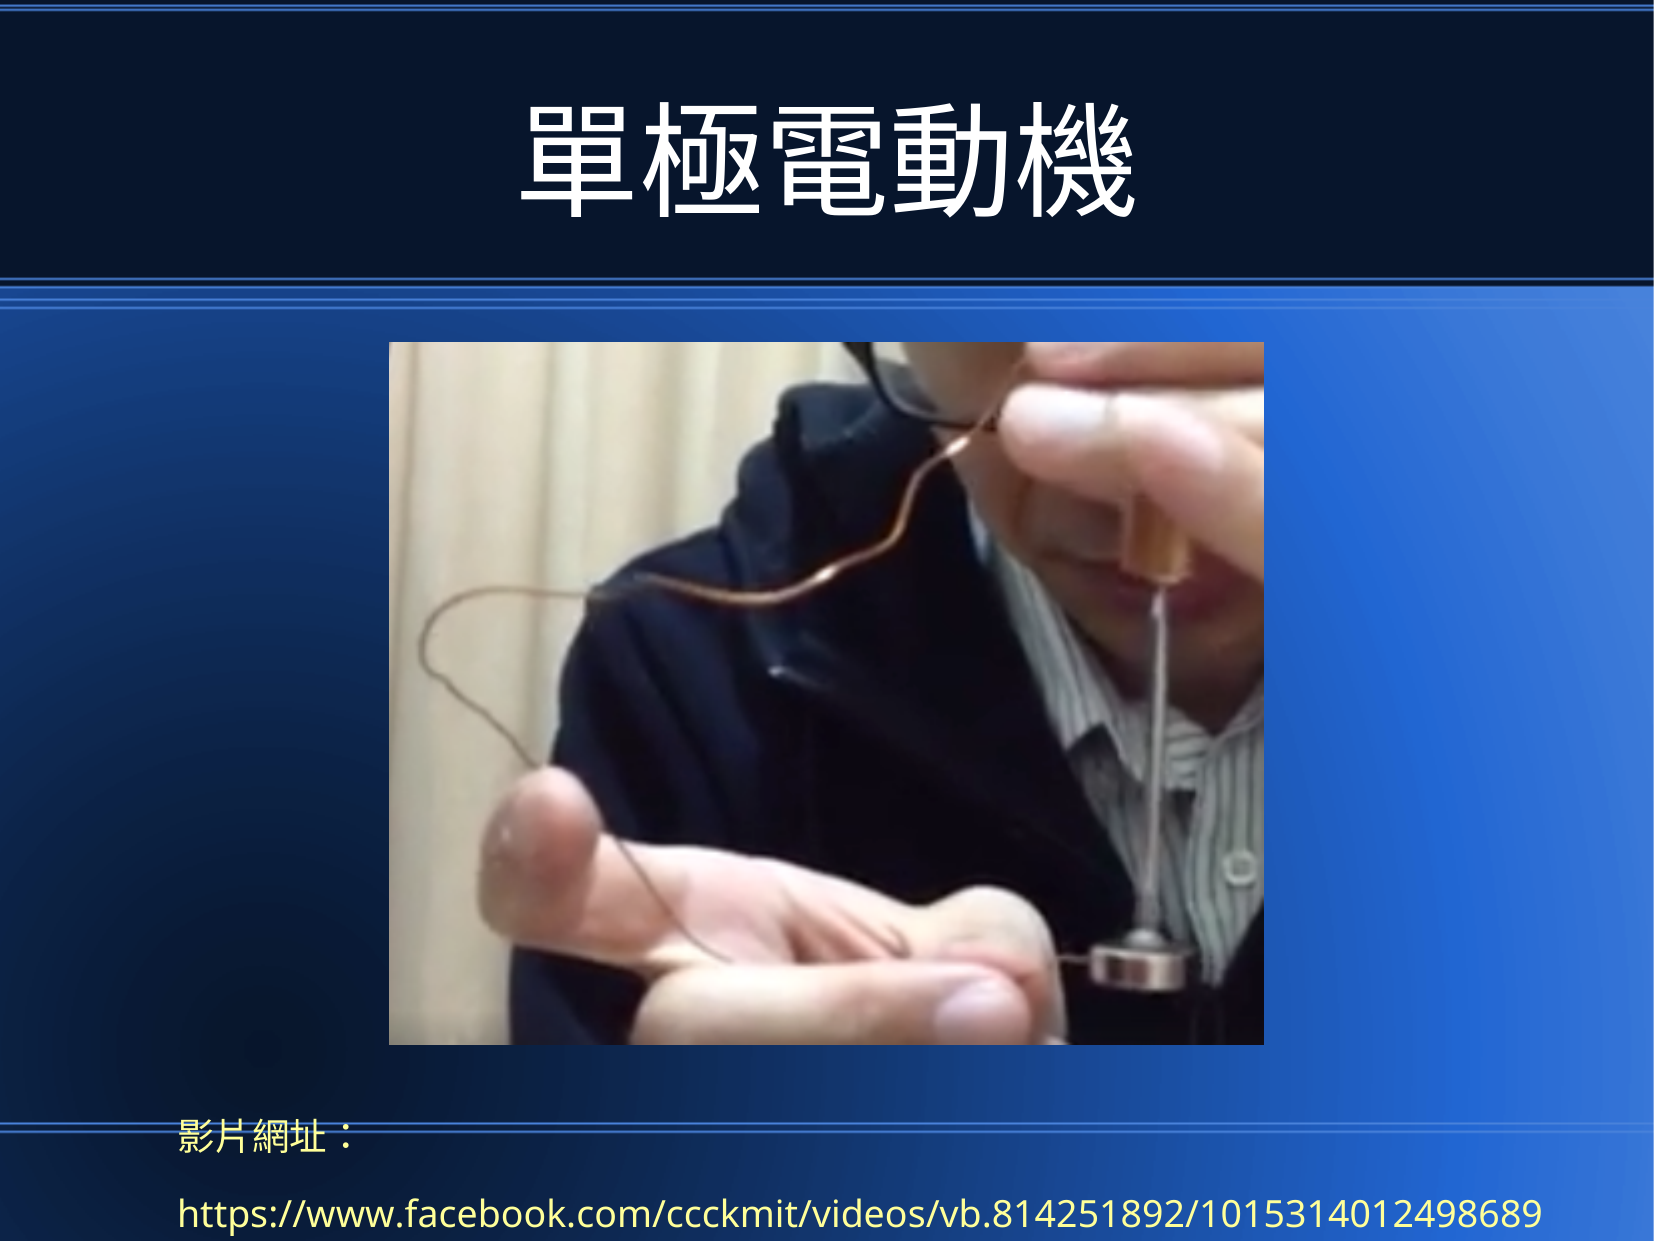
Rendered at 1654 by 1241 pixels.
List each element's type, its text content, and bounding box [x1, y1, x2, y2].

text_box 影片網址：https://www.facebook.com/ccckmit/videos/vb.814251892/10153140124986893/ [177, 1080, 1562, 1193]
title 單極電動機 [82, 49, 1571, 257]
picture [0, 0, 1654, 1241]
